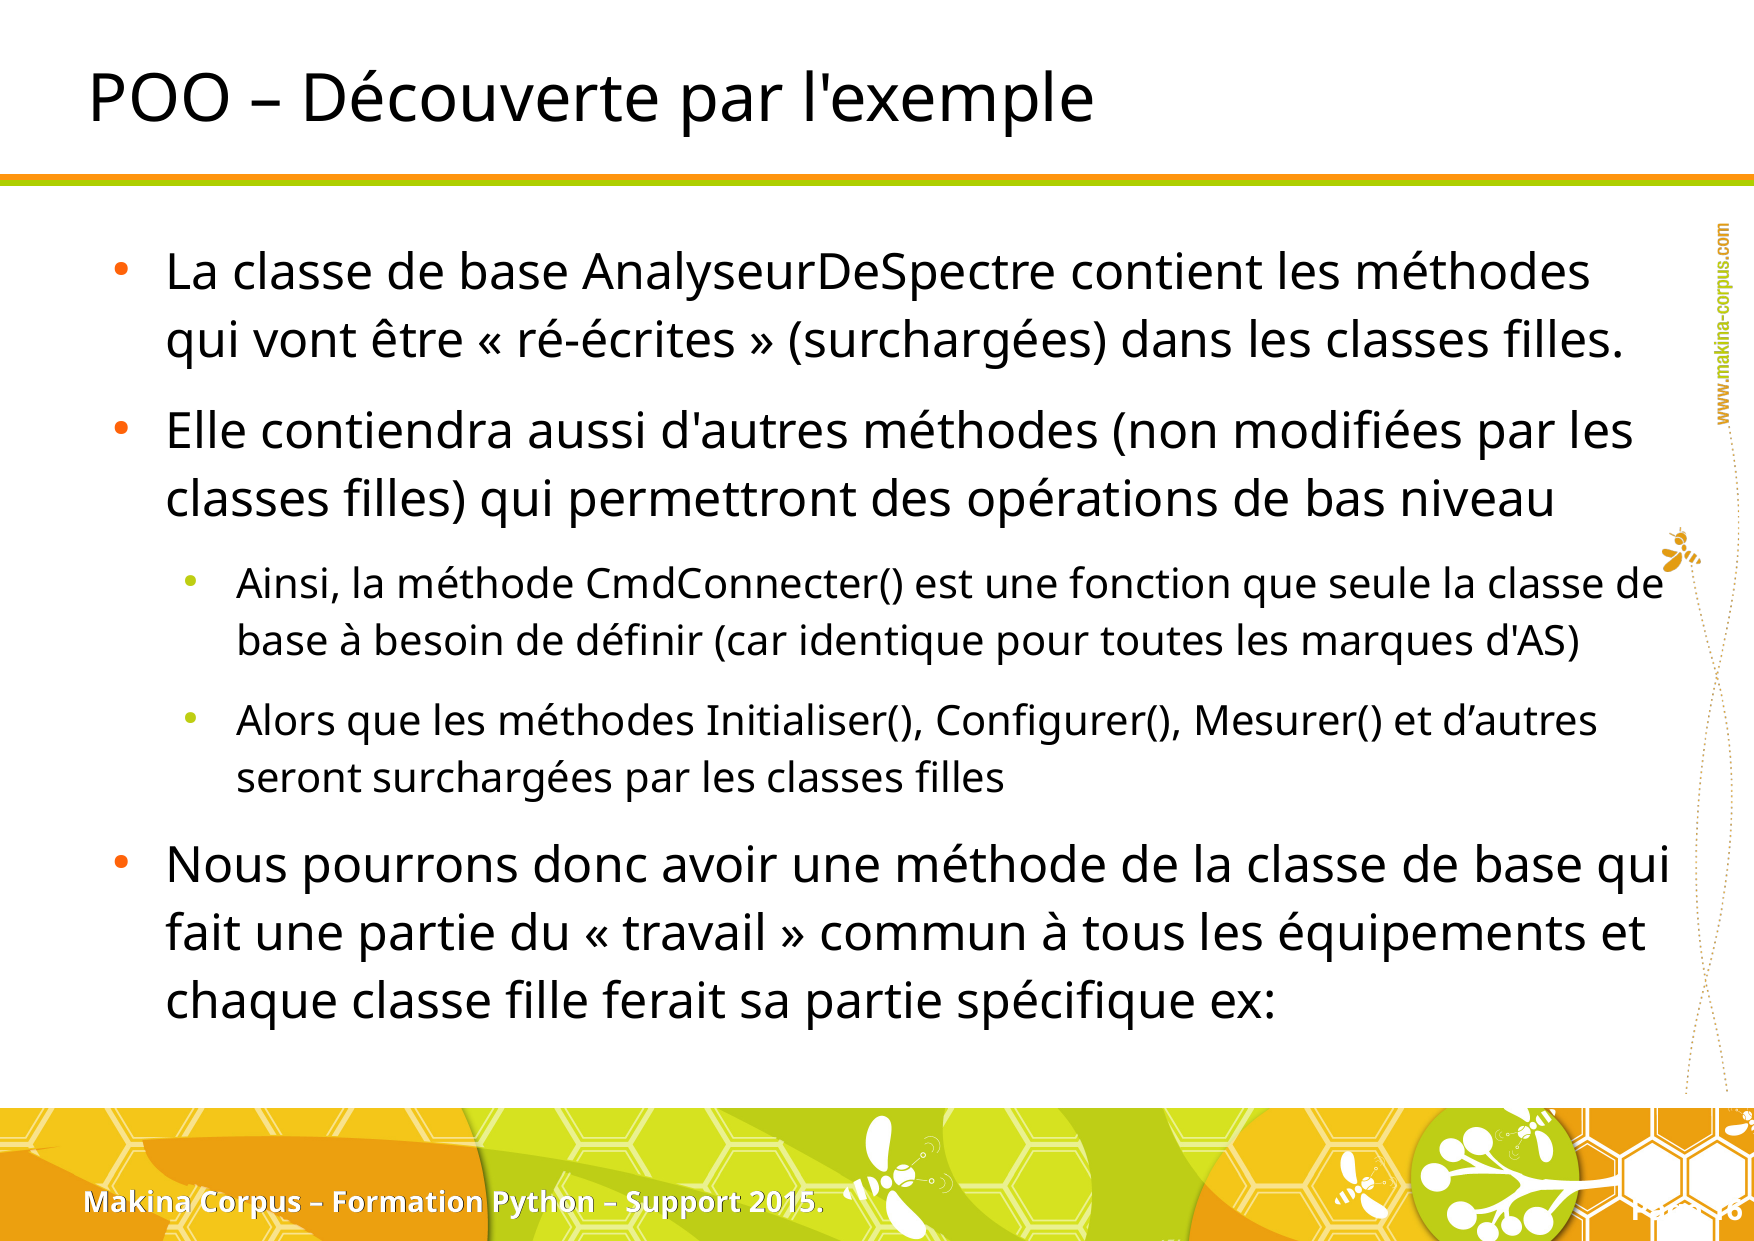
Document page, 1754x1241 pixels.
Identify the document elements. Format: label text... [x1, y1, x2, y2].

title POO – Découverte par l'exemple [87, 31, 1667, 160]
list La classe de base AnalyseurDeSpectre contient les méthodes qui vont être « ré-écrites » (surchargées) dans les classes filles. Elle contiendra aussi d'autres méthodes (non modifiées par les classes filles) qui permettront des opérations de bas niveau Ainsi, la méthode CmdConnecter() est une fonction que seule la classe de base à besoin de définir (car identique pour toutes les marques d'AS) Alors que les méthodes Initialiser(), Configurer(), Mesurer() et d’autres seront surchargées par les classes filles Nous pourrons donc avoir une méthode de la classe de base qui fait une partie du « travail » commun à tous les équipements et chaque classe fille ferait sa partie spécifique ex: [94, 236, 1673, 1004]
picture [0, 1108, 1754, 1241]
picture [1639, 203, 1754, 1093]
